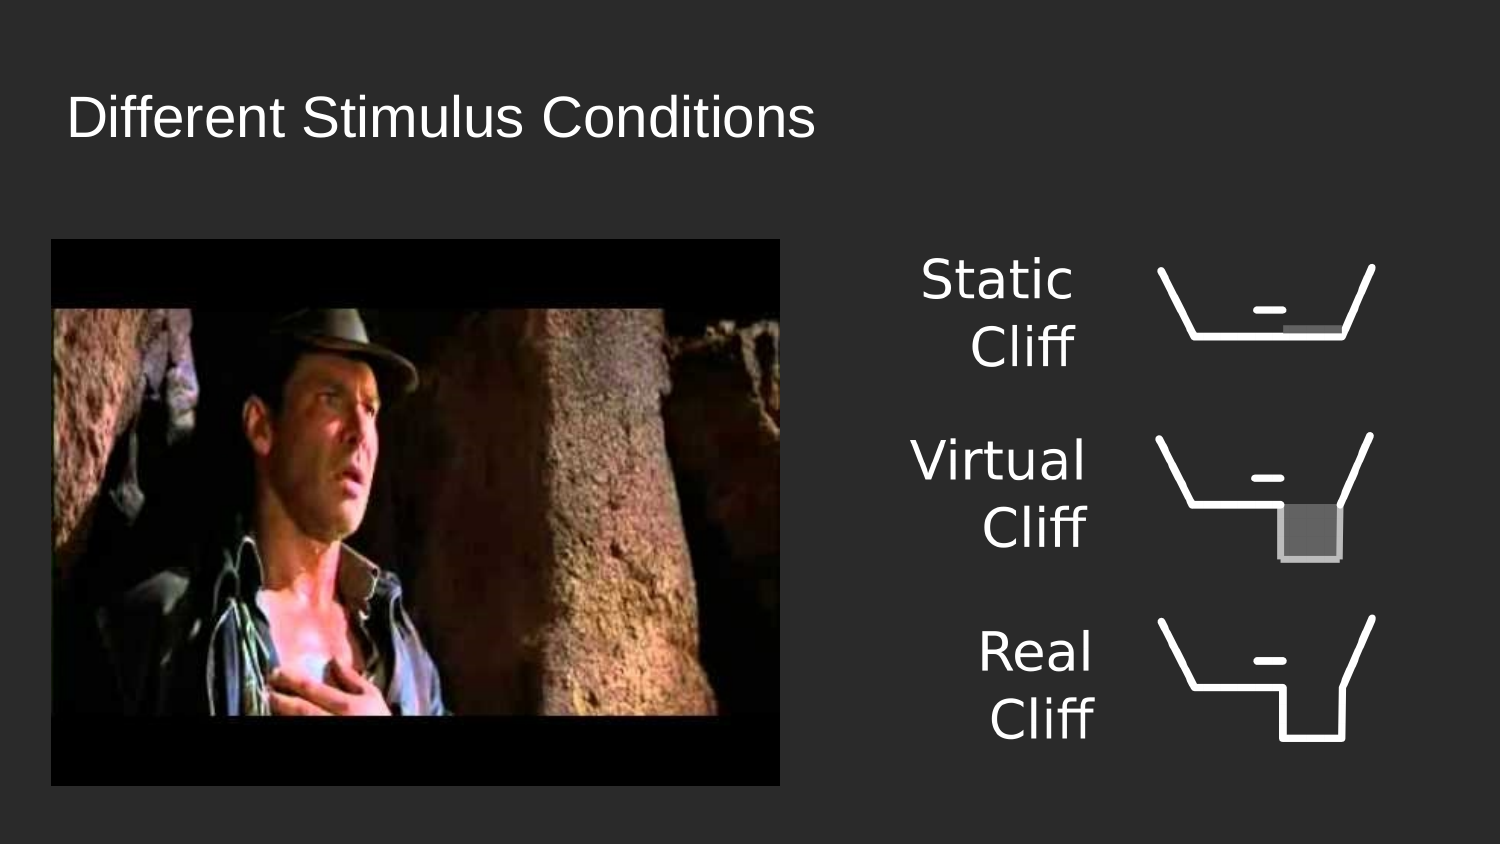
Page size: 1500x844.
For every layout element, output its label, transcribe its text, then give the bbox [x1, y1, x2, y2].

title Different Stimulus Conditions [51, 64, 1449, 159]
picture [910, 257, 1376, 742]
picture [51, 239, 780, 787]
